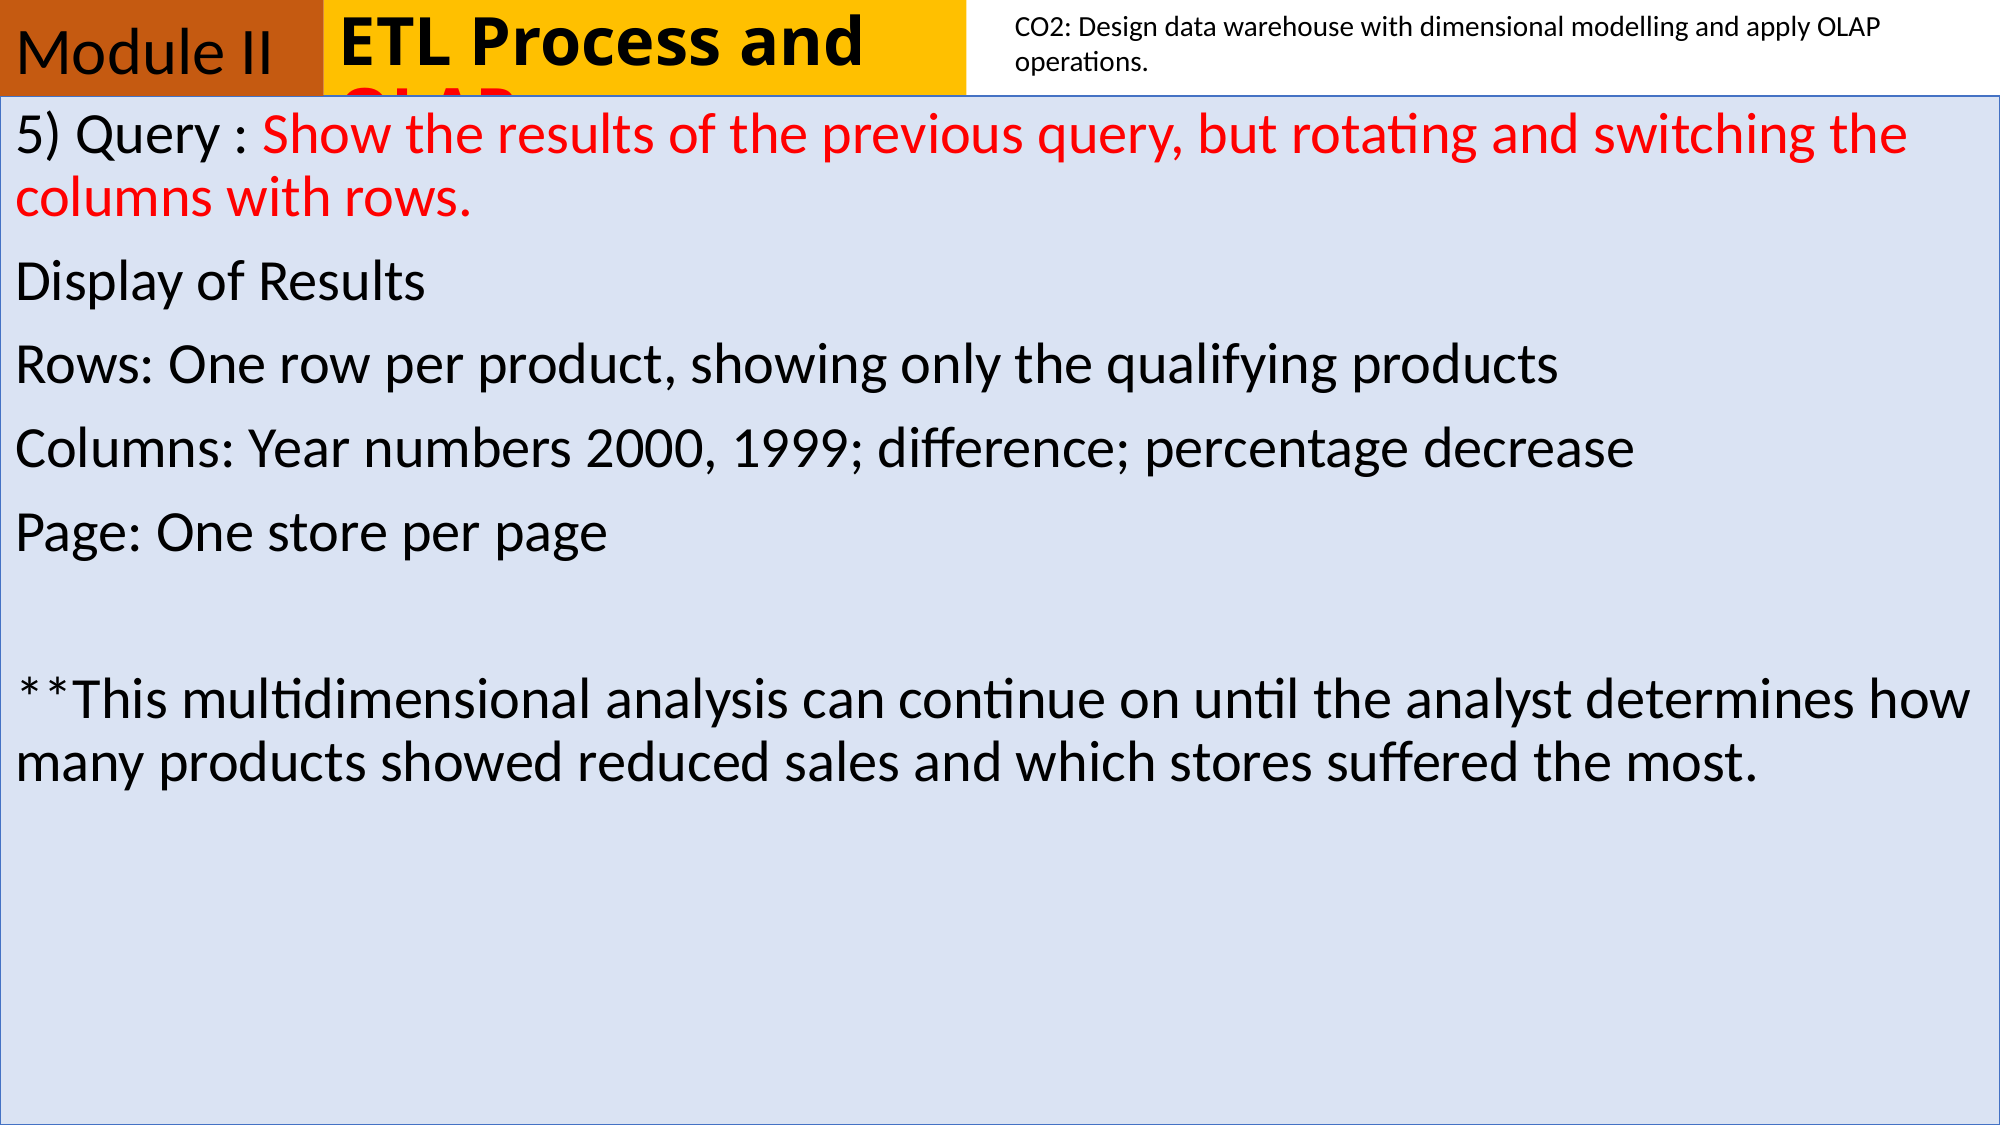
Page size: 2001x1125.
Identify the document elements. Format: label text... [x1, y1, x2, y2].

text_box CO2: Design data warehouse with dimensional modelling and apply OLAP operations. [999, 0, 2000, 122]
subtitle 5) Query : Show the results of the previous query, but rotating and switching the columns with rows. Display of Results Rows: One row per product, showing only the qualifying products Columns: Year numbers 2000, 1999; difference; percentage decrease Page: One store per page **This multidimensional analysis can continue on until the analyst determines how many products showed reduced sales and which stores suffered the most. [0, 95, 2000, 1125]
title ETL Process and OLAP: [324, 0, 967, 95]
text_box Module II [0, 0, 324, 96]
